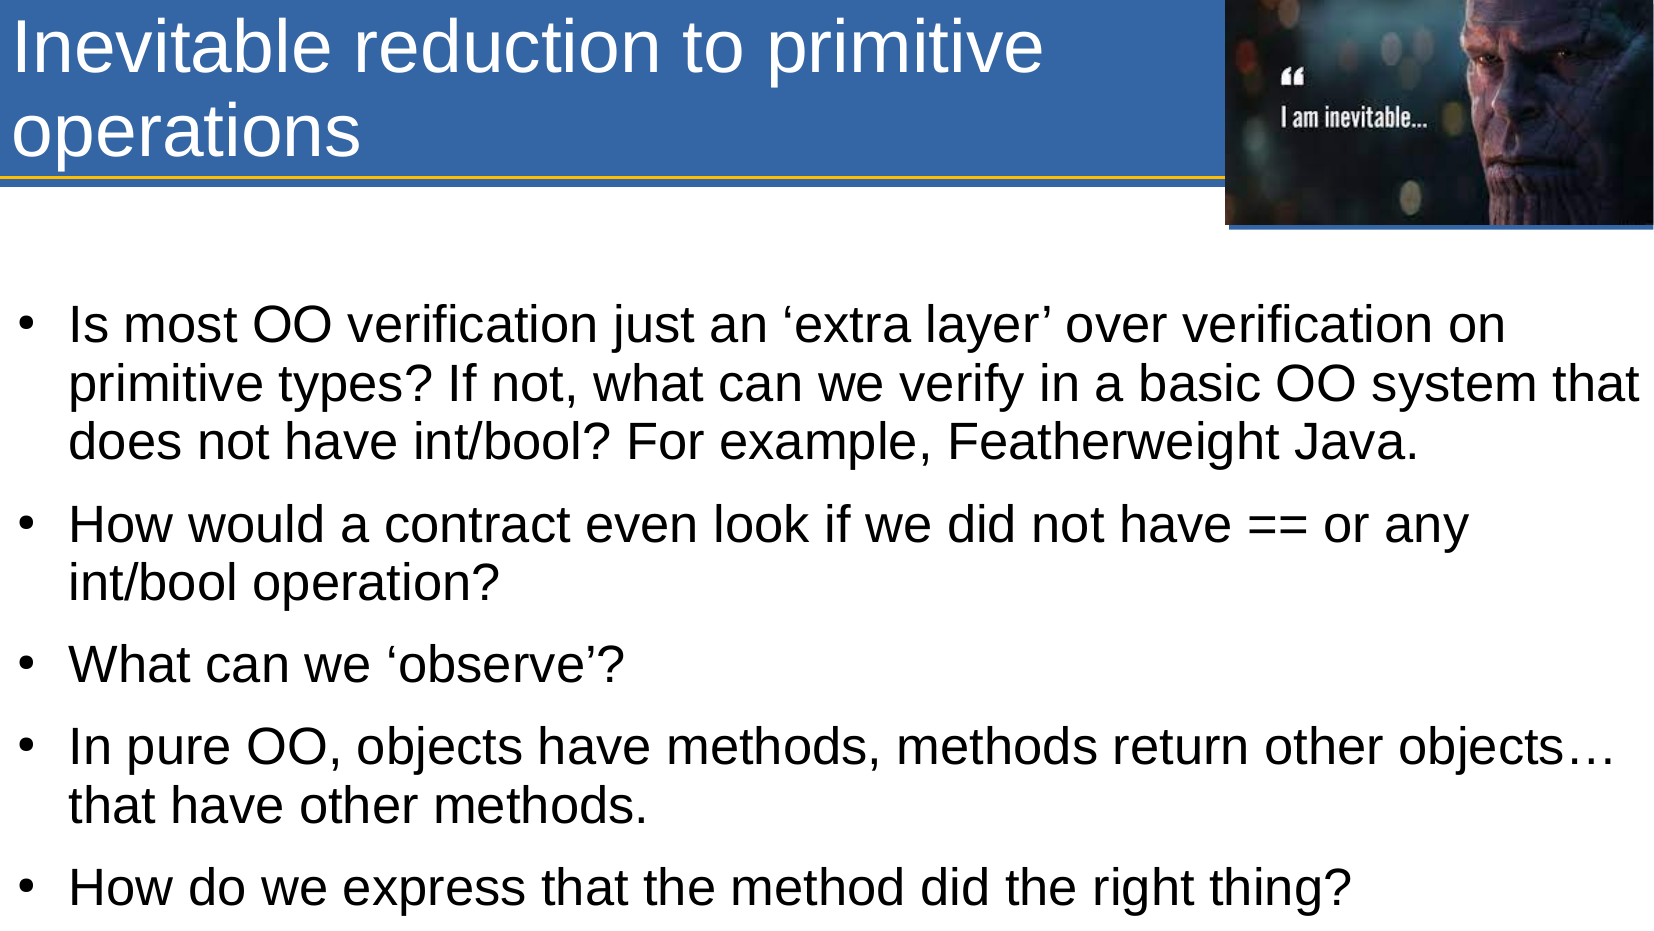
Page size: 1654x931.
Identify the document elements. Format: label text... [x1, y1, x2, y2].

list Is most OO verification just an ‘extra layer’ over verification on primitive types? If not, what can we verify in a basic OO system that does not have int/bool? For example, Featherweight Java. How would a contract even look if we did not have == or any int/bool operation? What can we ‘observe’? In pure OO, objects have methods, methods return other objects… that have other methods. How do we express that the method did the right thing? [0, 213, 1651, 919]
picture [1225, 0, 1654, 226]
title Inevitable reduction to primitive operations [11, 4, 1225, 173]
